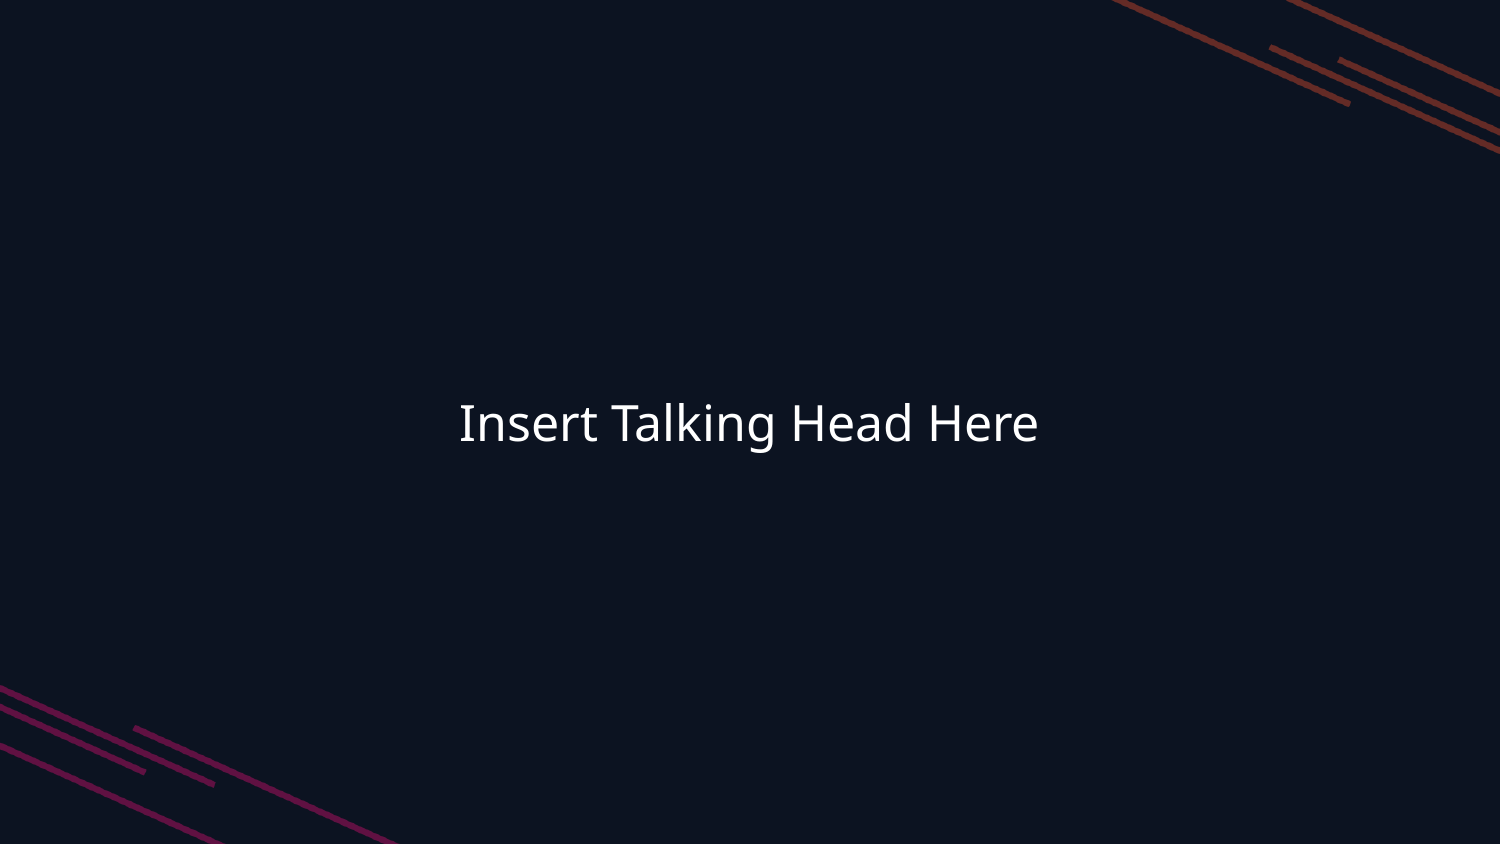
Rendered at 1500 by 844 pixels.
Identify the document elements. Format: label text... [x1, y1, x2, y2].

text_box Insert Talking Head Here [235, 376, 1265, 467]
picture [0, 0, 1500, 844]
